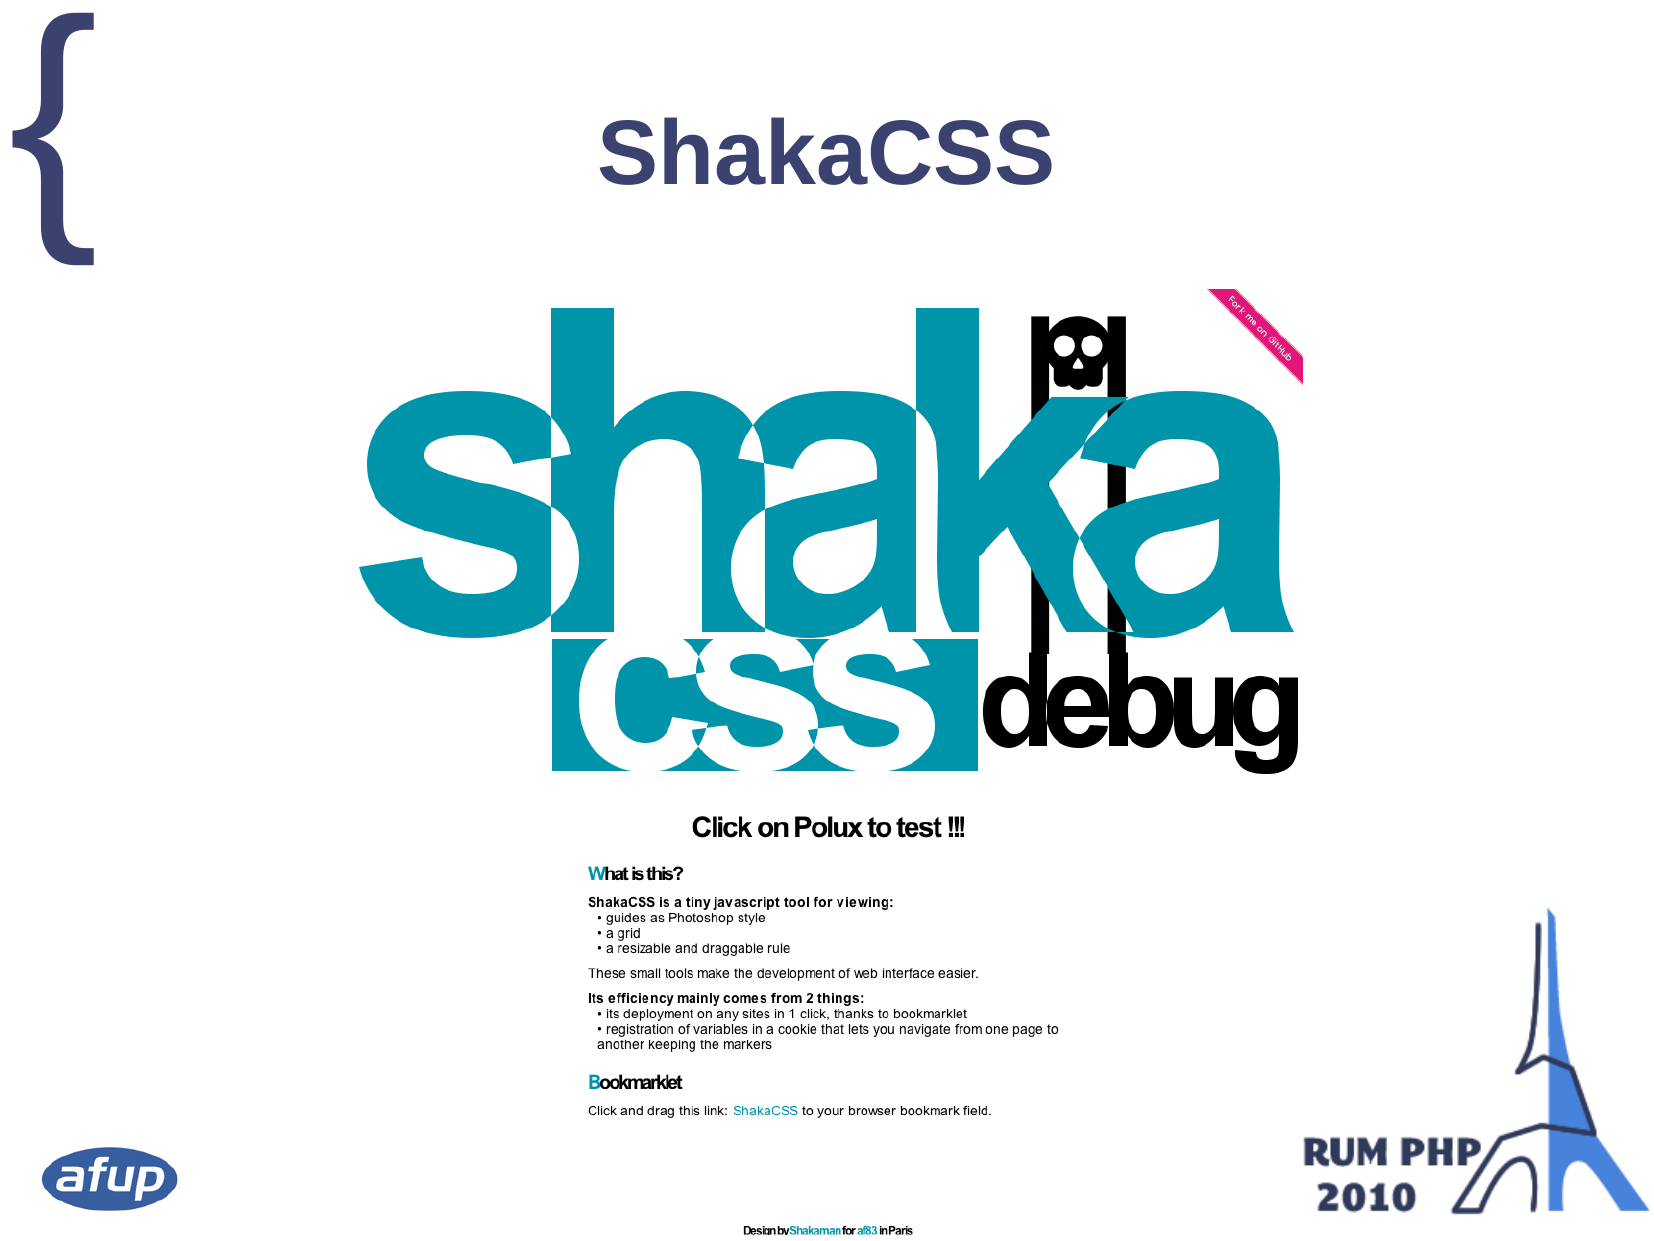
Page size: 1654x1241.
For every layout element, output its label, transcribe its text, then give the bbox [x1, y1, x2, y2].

title ShakaCSS [82, 56, 1571, 250]
picture [350, 289, 1650, 1241]
picture [41, 1146, 178, 1211]
